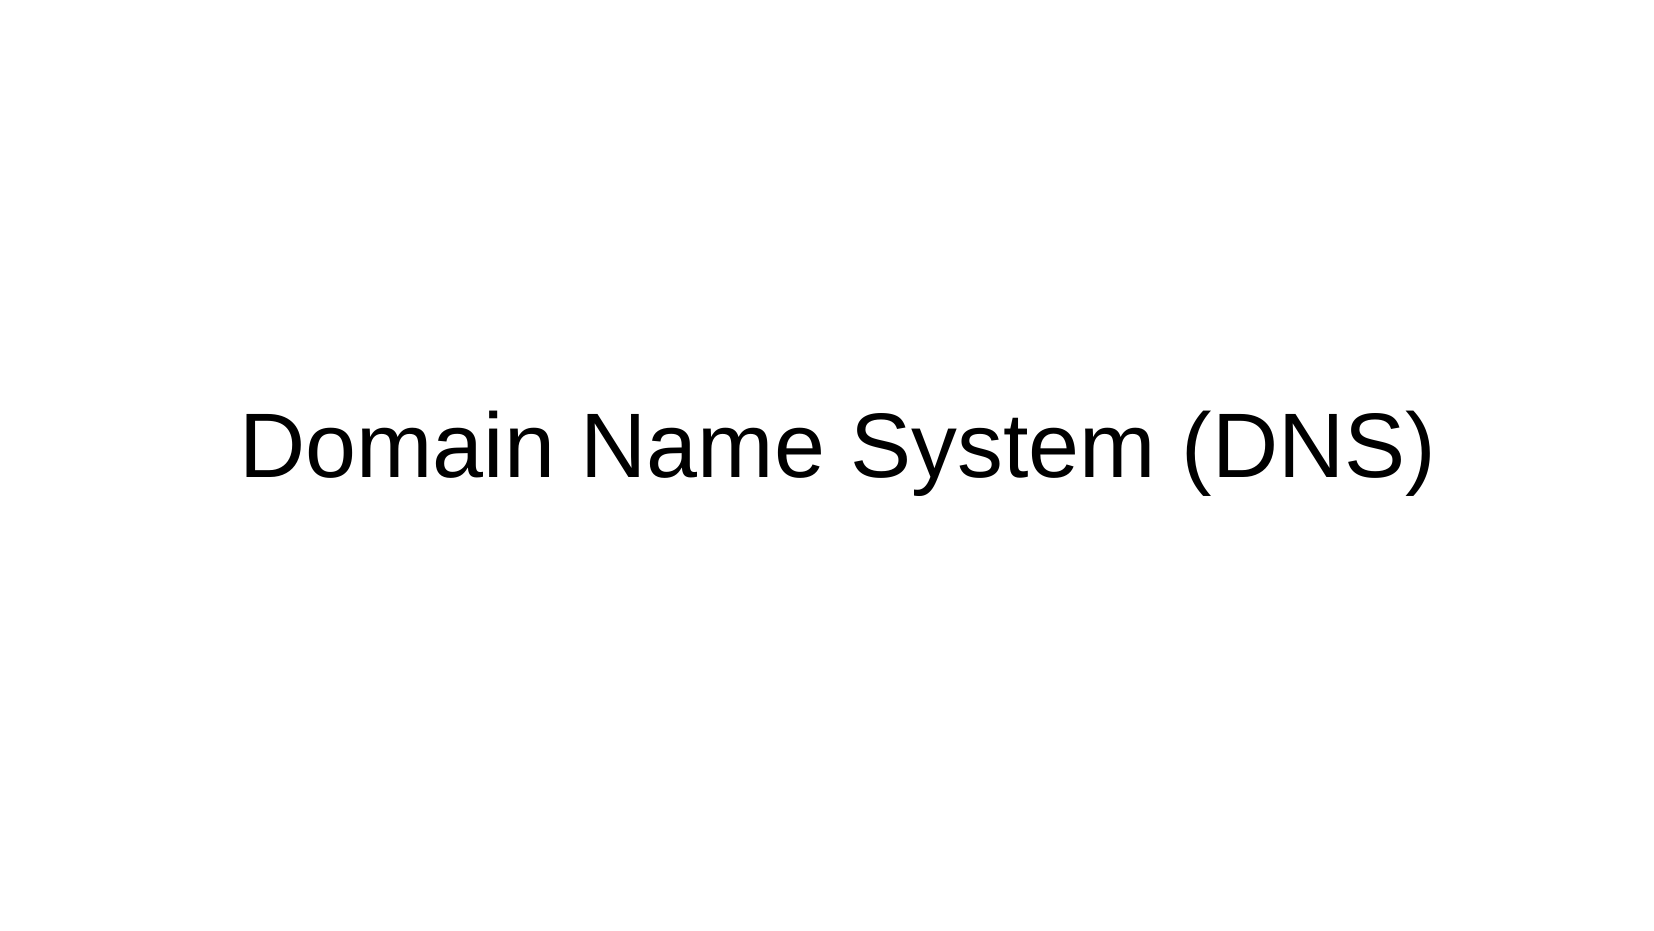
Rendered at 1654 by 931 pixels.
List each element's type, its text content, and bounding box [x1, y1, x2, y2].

title Domain Name System (DNS) [94, 363, 1583, 519]
